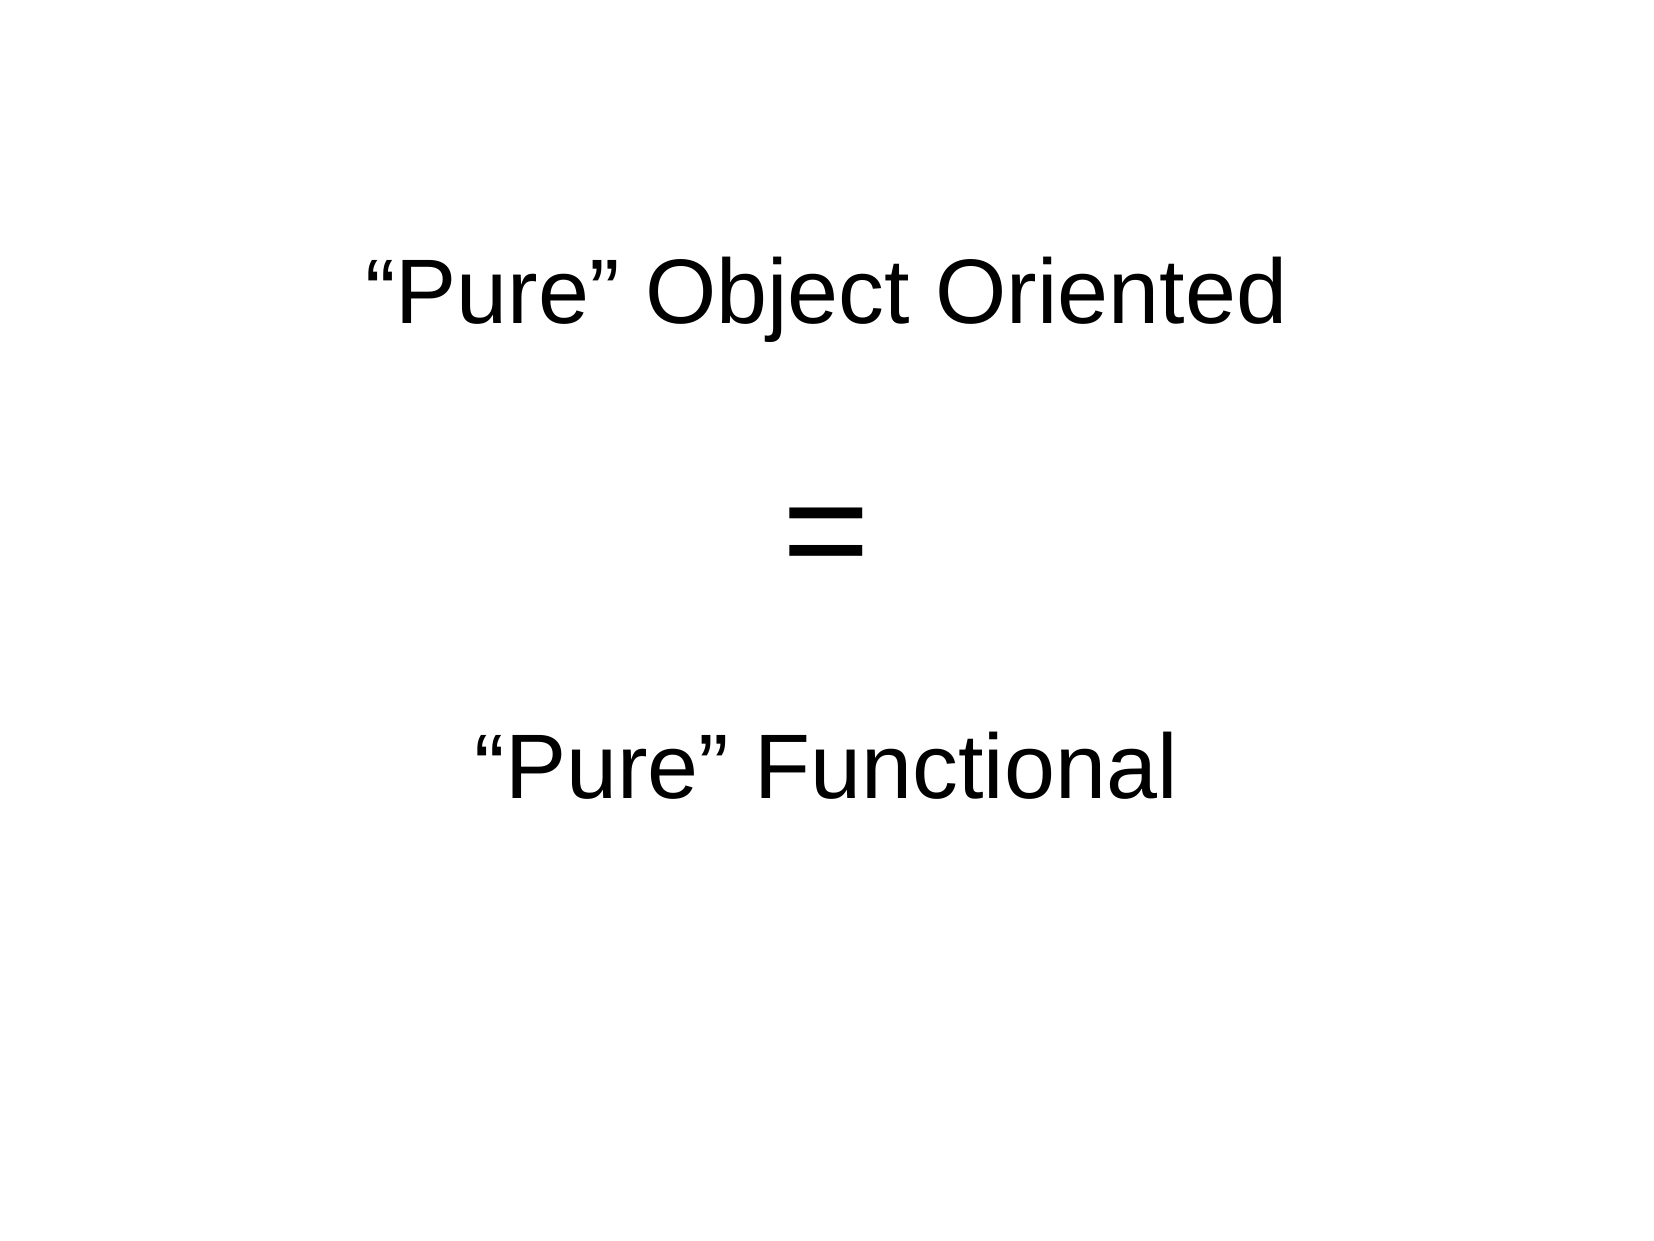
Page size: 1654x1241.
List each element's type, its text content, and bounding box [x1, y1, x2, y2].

subtitle “Pure” Object Oriented = “Pure” Functional [82, 49, 1571, 1010]
